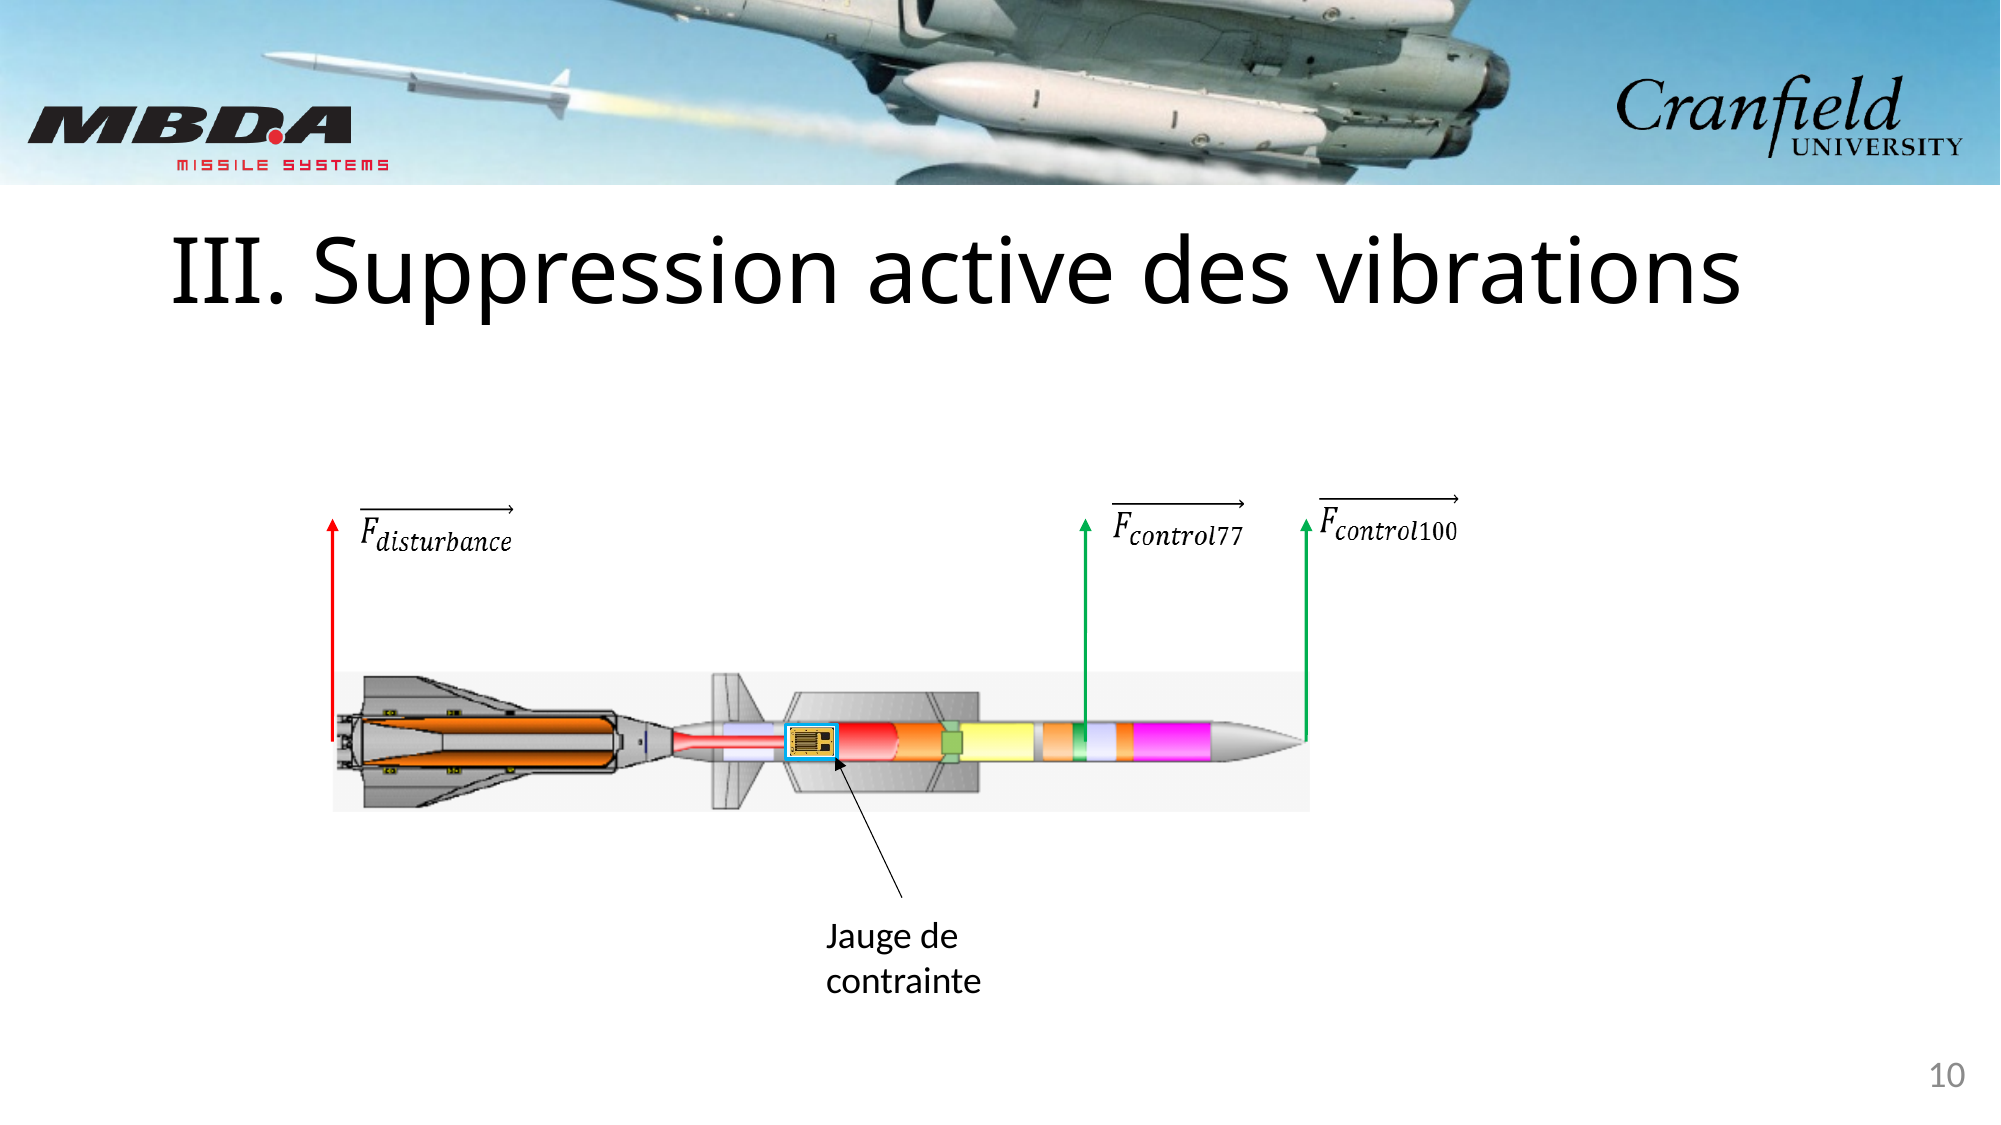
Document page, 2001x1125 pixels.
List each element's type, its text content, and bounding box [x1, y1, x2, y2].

slide_number <numéro> [1530, 1042, 1981, 1103]
picture [788, 727, 834, 756]
text_box [347, 494, 520, 561]
picture [332, 671, 1310, 812]
picture [0, 0, 2000, 185]
text_box [1099, 489, 1252, 557]
title Suppression active des vibrations [155, 185, 1881, 348]
text_box [1306, 484, 1465, 552]
text_box Jauge de contrainte [811, 903, 1087, 1009]
